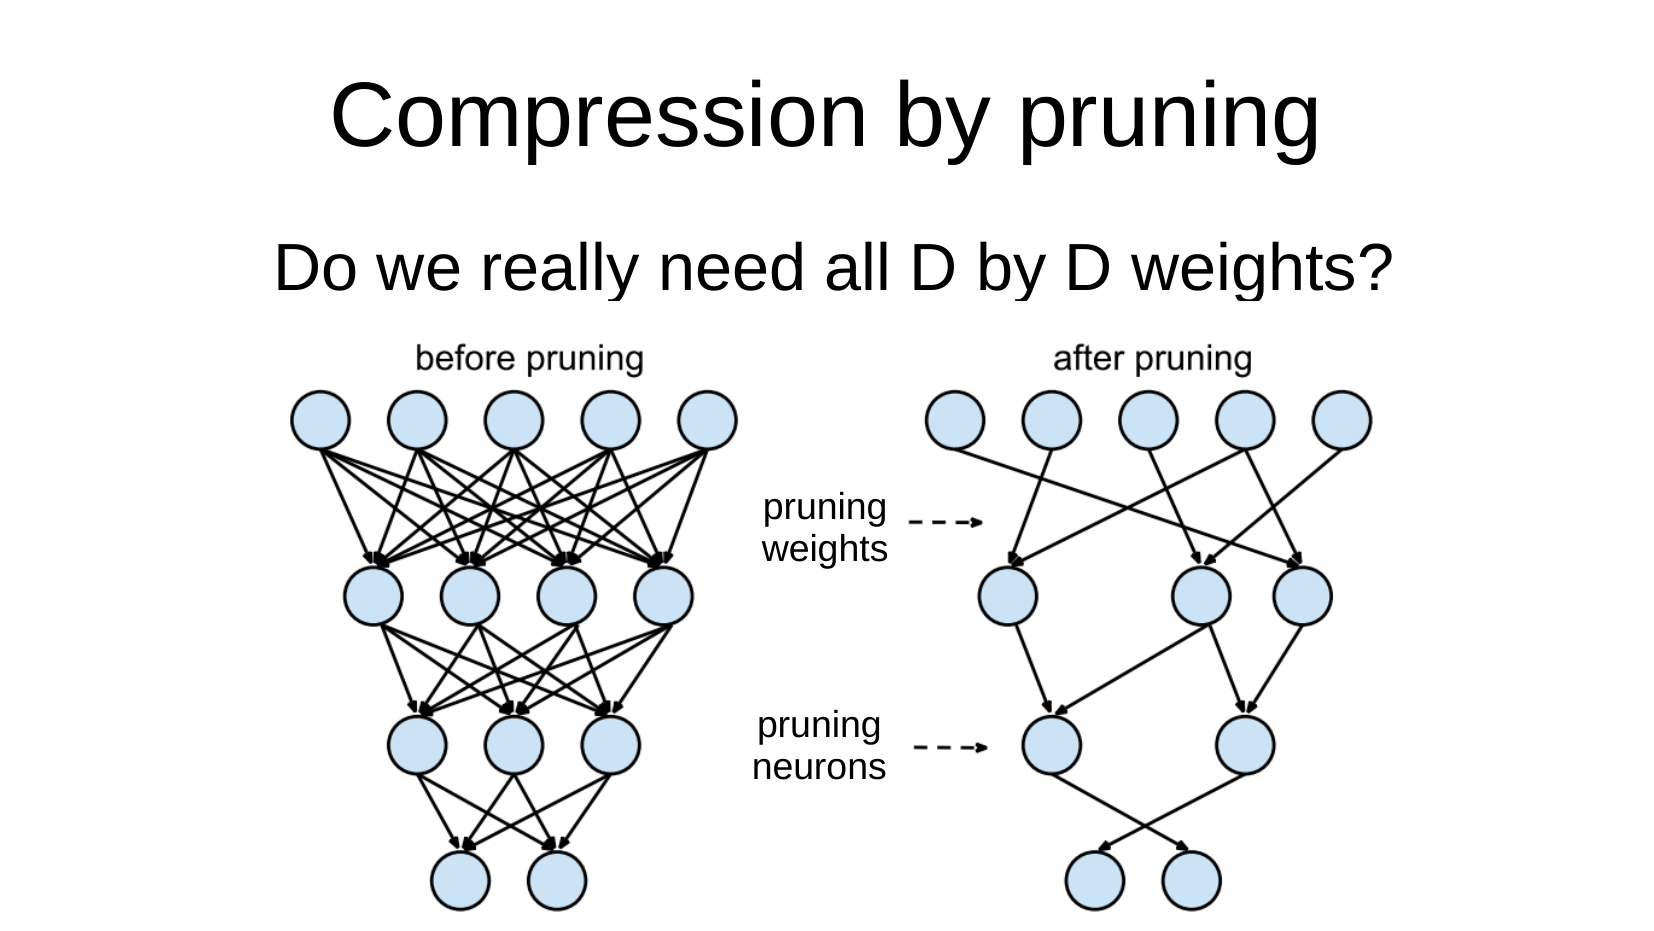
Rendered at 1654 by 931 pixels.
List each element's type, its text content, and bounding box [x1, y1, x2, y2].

title Compression by pruning [82, 37, 1571, 193]
text_box pruning weights [729, 477, 922, 661]
text_box pruning neurons [723, 696, 916, 880]
text_box [720, 450, 901, 931]
picture [259, 301, 1426, 931]
subtitle Do we really need all D by D weights? [200, 158, 1469, 376]
